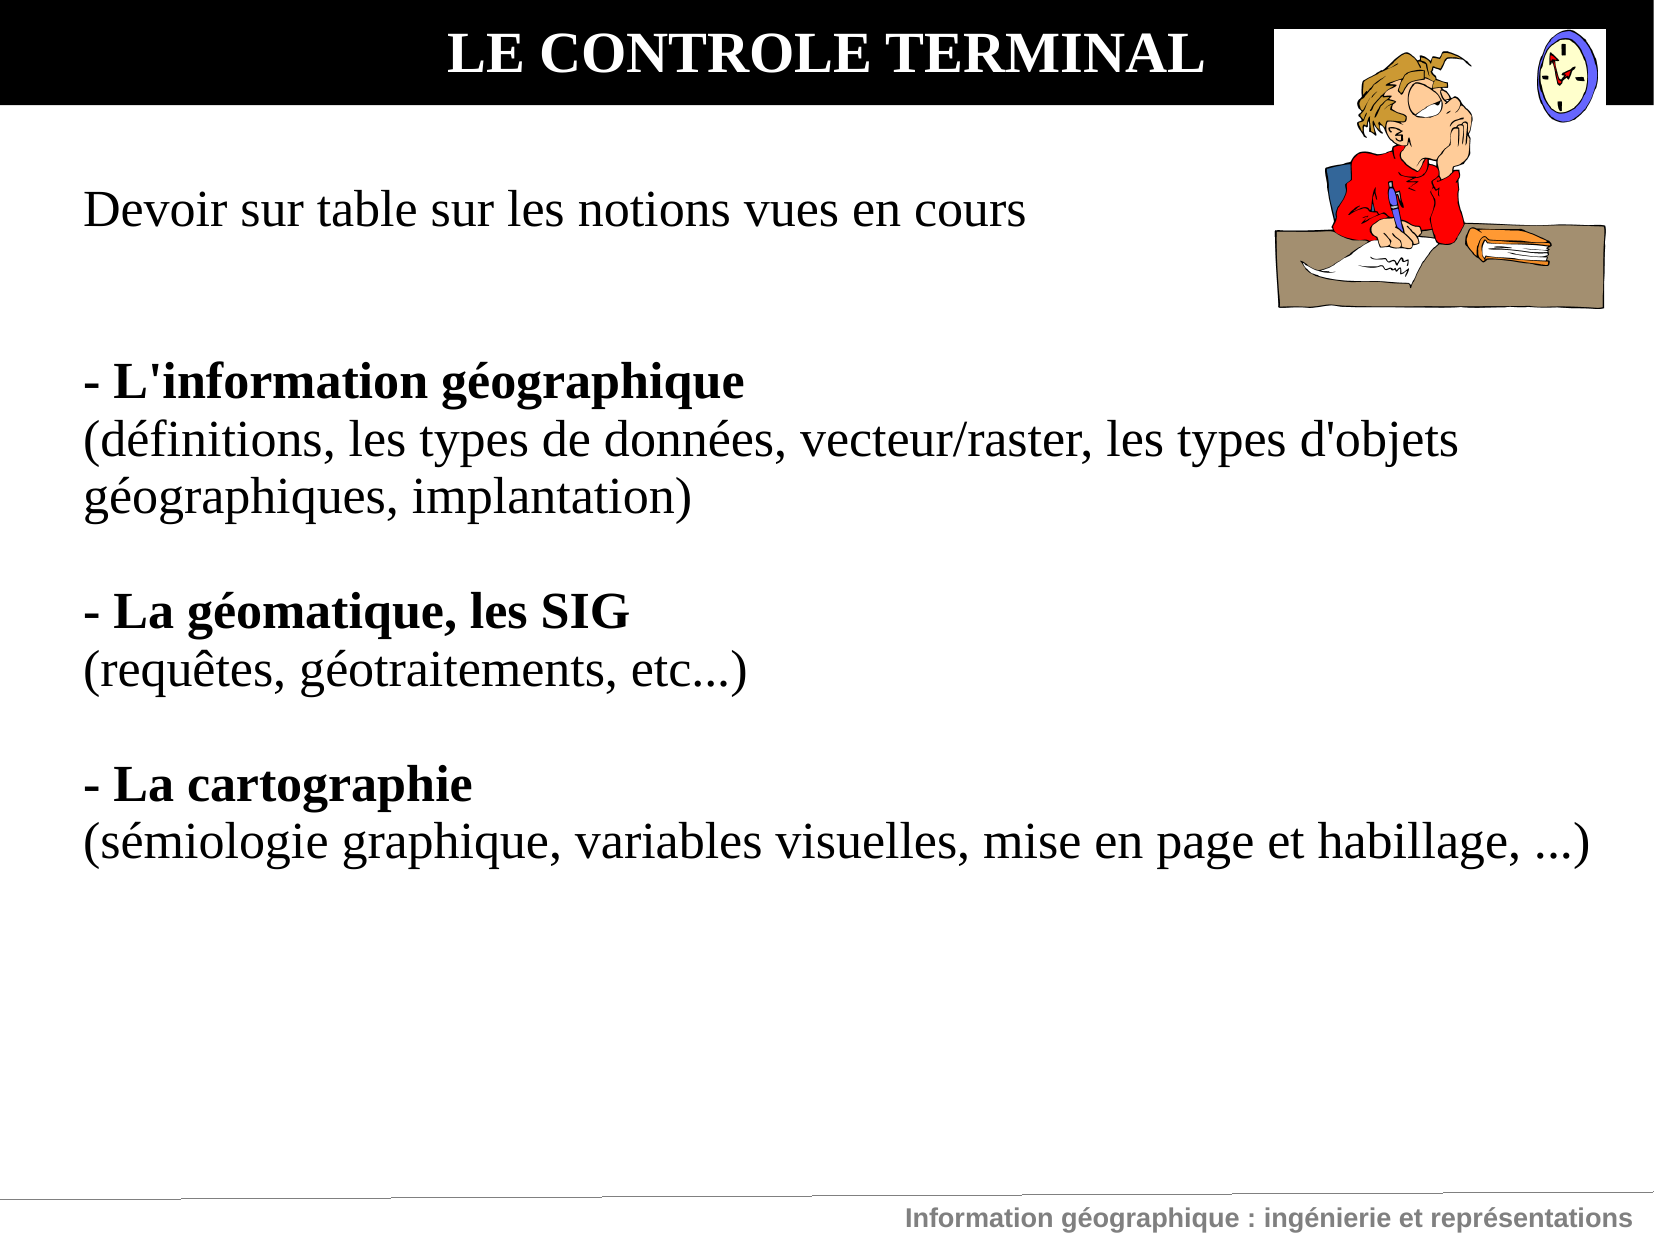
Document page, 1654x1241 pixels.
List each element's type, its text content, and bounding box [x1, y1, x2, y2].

picture [1274, 29, 1606, 180]
title LE CONTROLE TERMINAL [0, 0, 1654, 106]
list Devoir sur table sur les notions vues en cours - L'information géographique (définitions, les types de données, vecteur/raster, les types d'objets géographiques, implantation) - La géomatique, les SIG (requêtes, géotraitements, etc...) - La cartographie (sémiologie graphique, variables visuelles, mise en page et habillage, ...) [83, 180, 1606, 1141]
